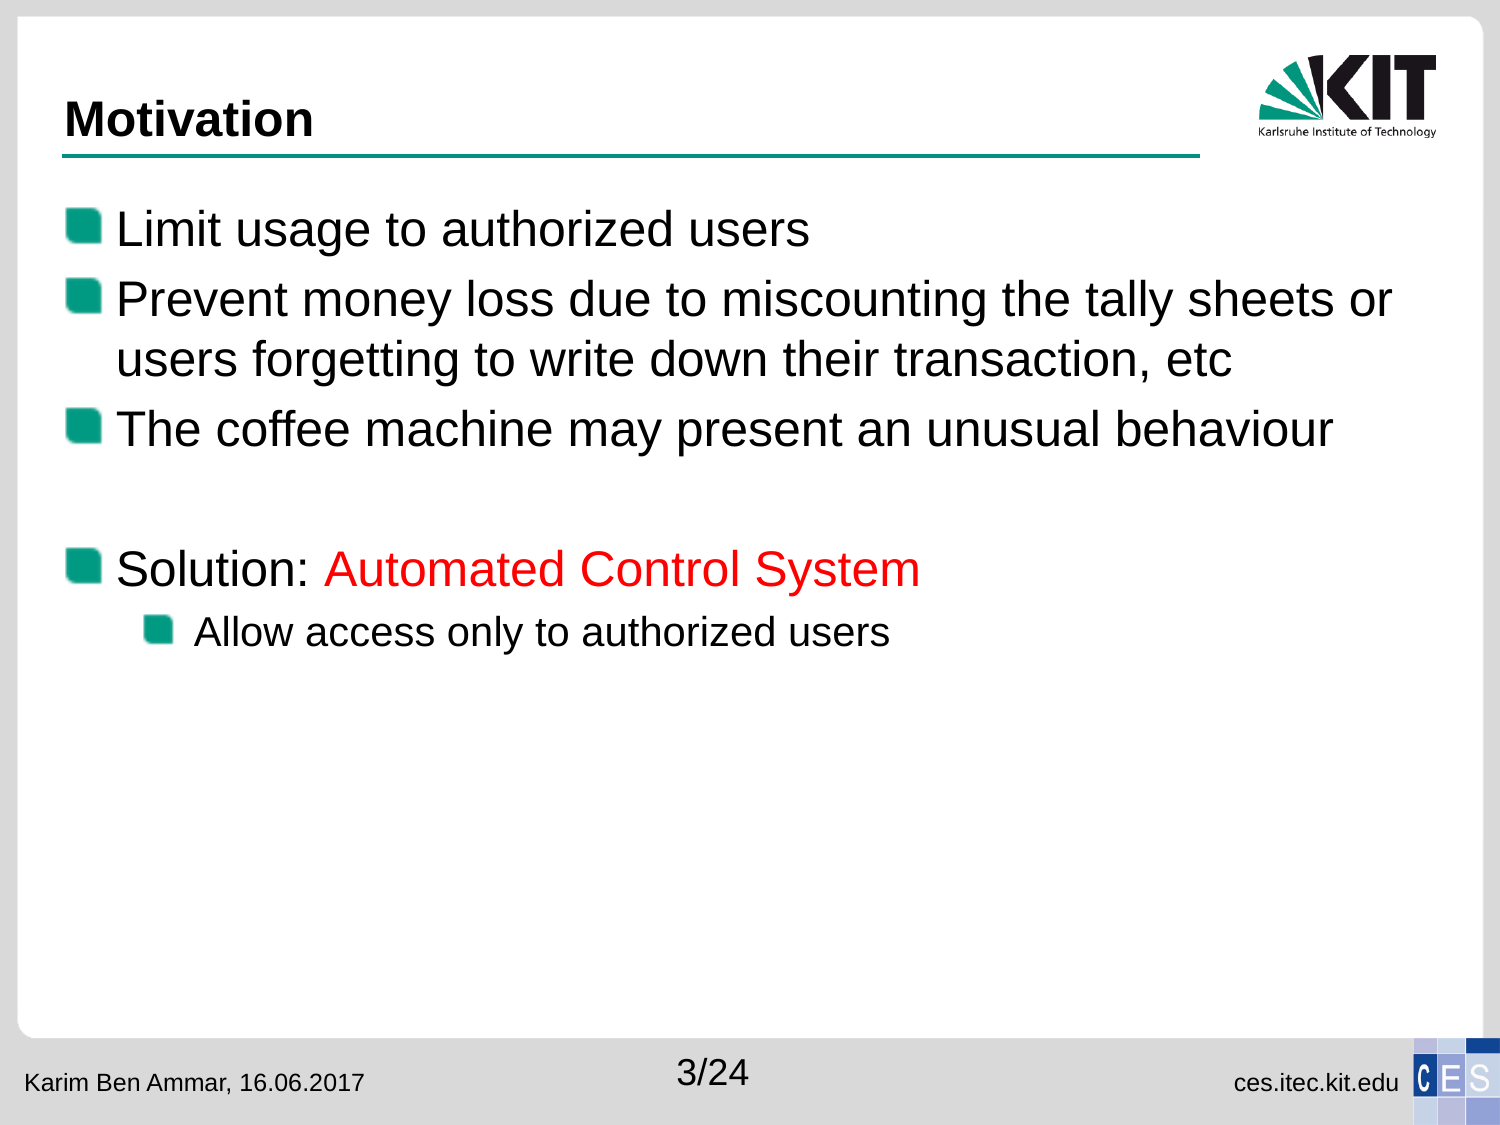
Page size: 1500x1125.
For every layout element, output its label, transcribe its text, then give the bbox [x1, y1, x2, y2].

list Limit usage to authorized users Prevent money loss due to miscounting the tally sheets or users forgetting to write down their transaction, etc The coffee machine may present an unusual behaviour Solution: Automated Control System Allow access only to authorized users [64, 196, 1436, 1000]
text_box 3/24 [661, 1043, 770, 1115]
picture [0, 0, 1500, 1125]
title Motivation [64, 54, 1198, 147]
